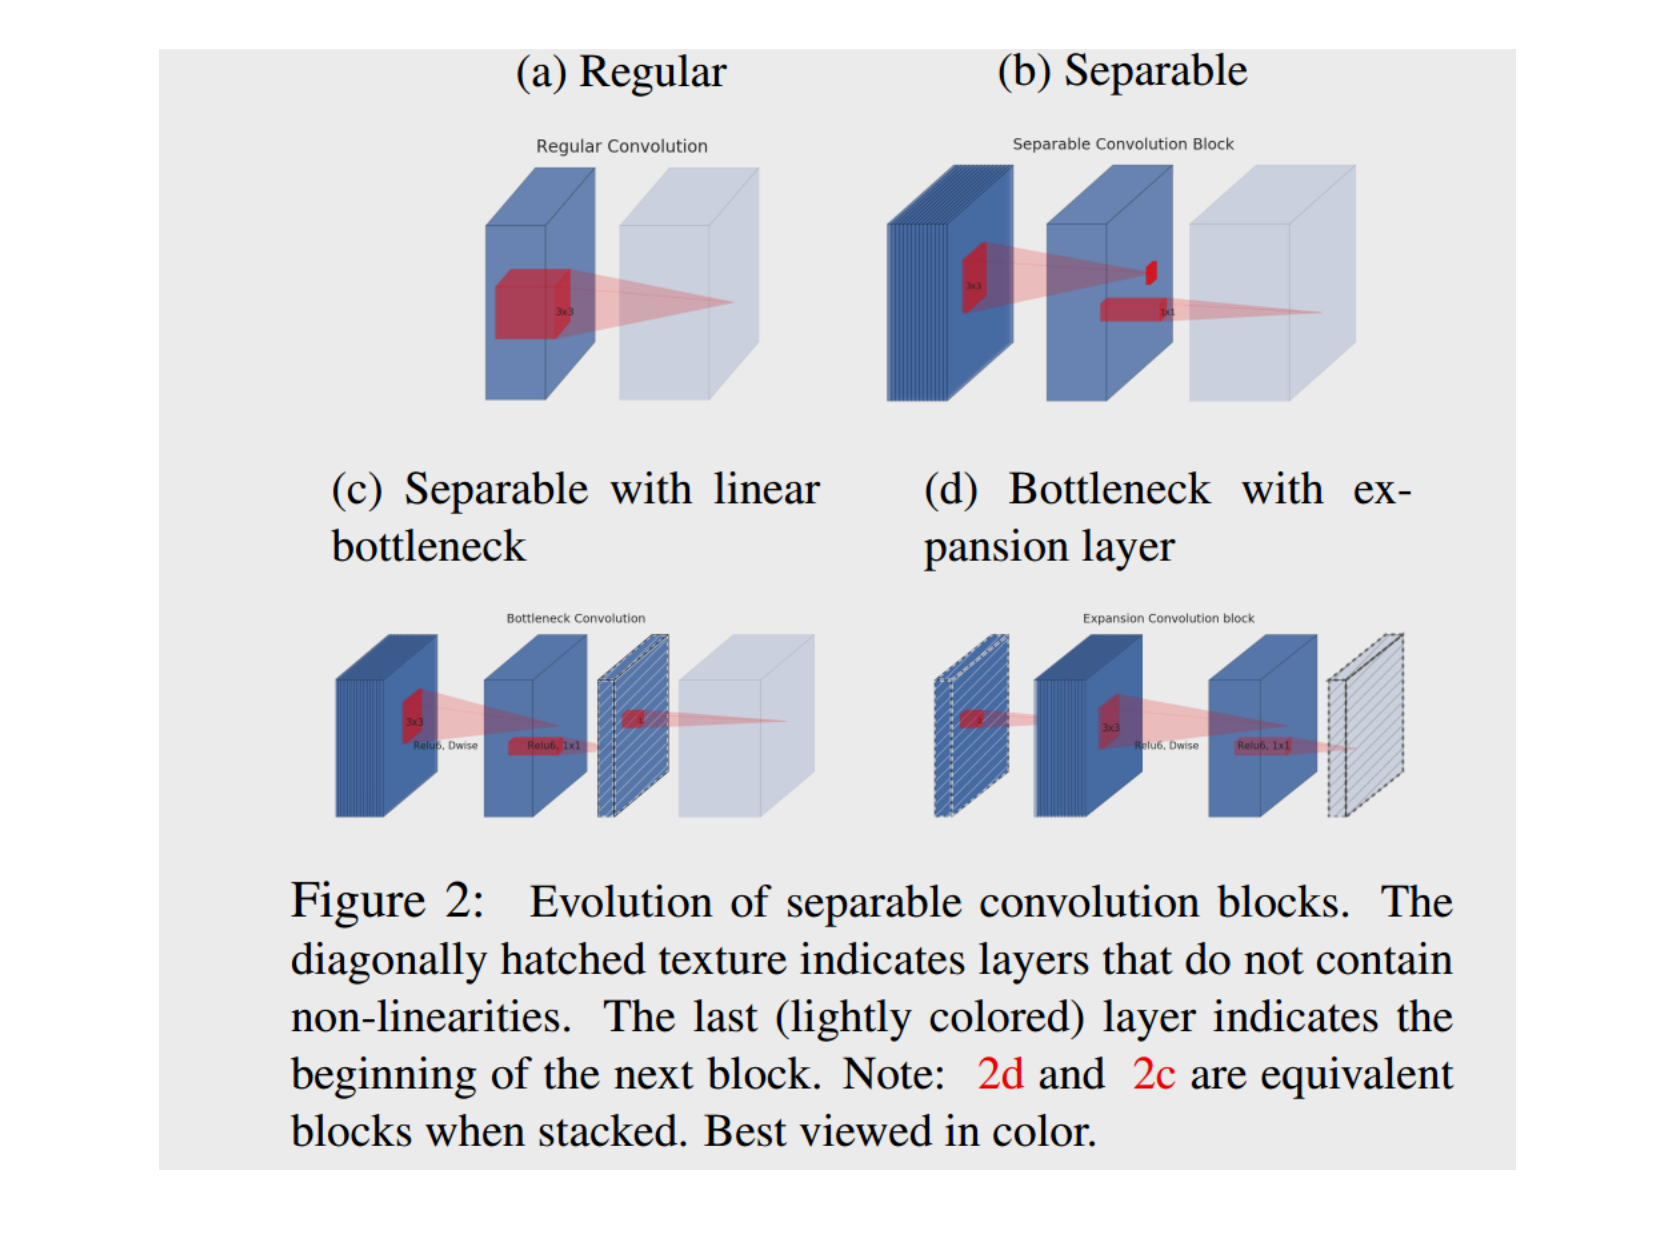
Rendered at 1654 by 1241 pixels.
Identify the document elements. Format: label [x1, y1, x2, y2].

picture [159, 49, 1516, 1171]
